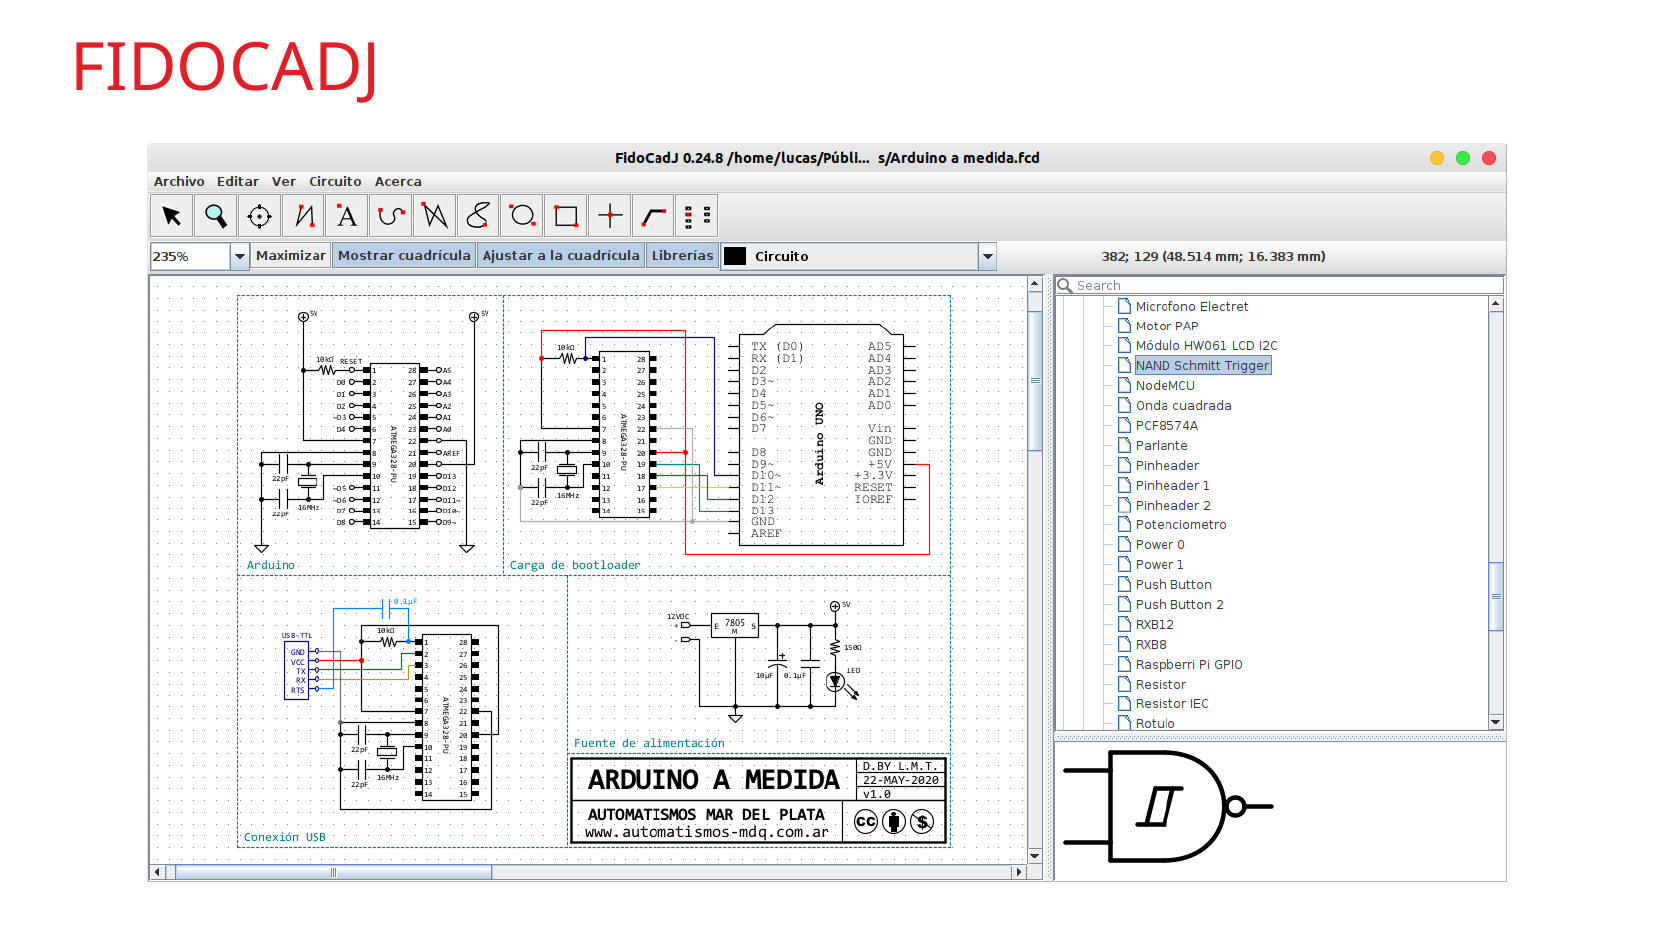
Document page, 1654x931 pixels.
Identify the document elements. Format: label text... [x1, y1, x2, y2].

picture [147, 143, 1507, 882]
title FIDOCADJ [70, 11, 1347, 118]
